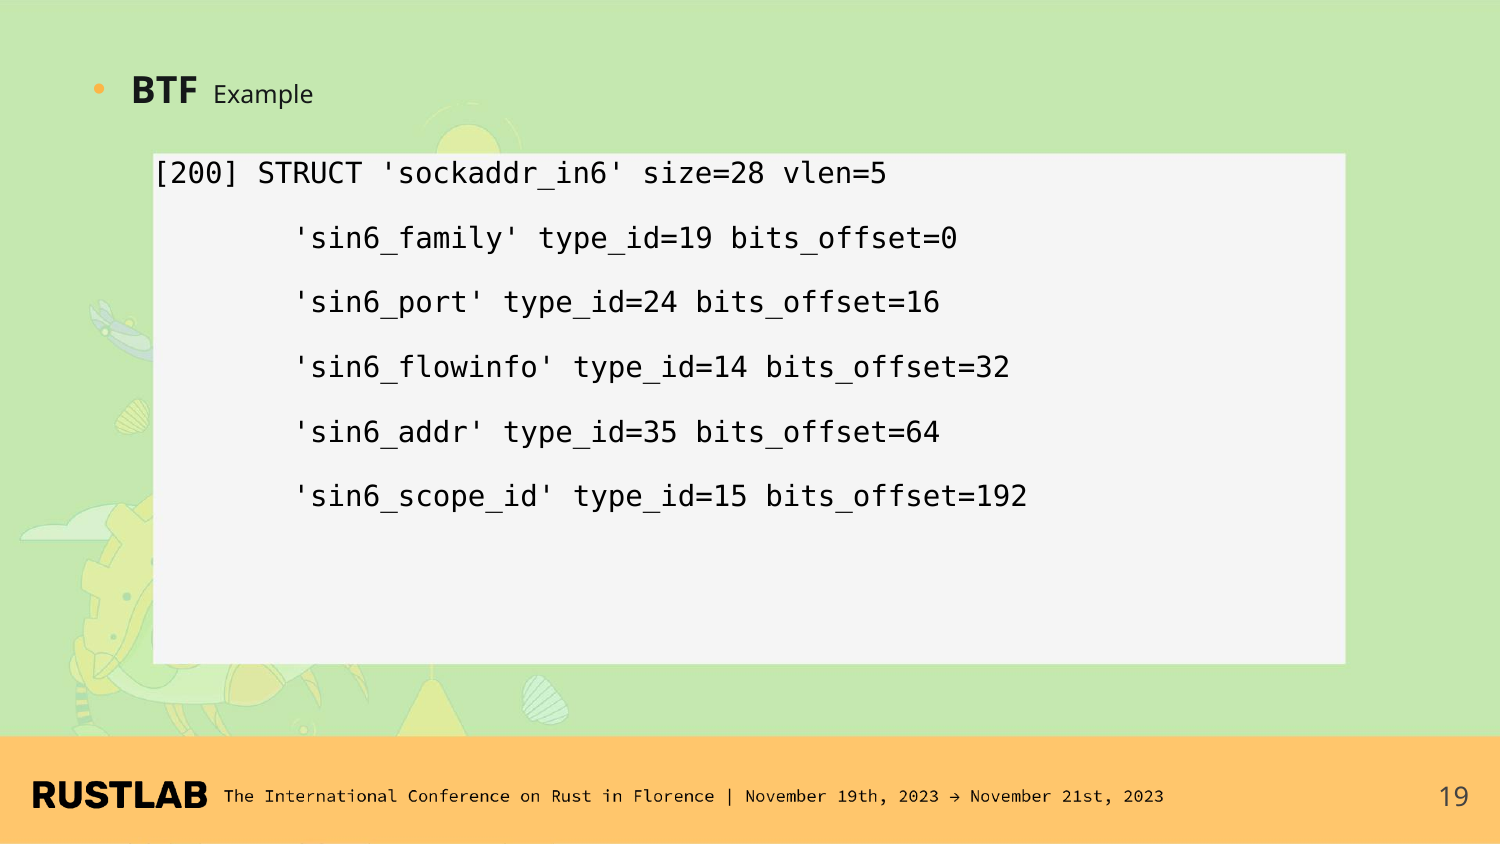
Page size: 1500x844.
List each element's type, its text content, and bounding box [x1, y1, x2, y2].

picture [0, 0, 1500, 844]
list [200] STRUCT 'sockaddr_in6' size=28 vlen=5 'sin6_family' type_id=19 bits_offset=0 'sin6_port' type_id=24 bits_offset=16 'sin6_flowinfo' type_id=14 bits_offset=32 'sin6_addr' type_id=35 bits_offset=64 'sin6_scope_id' type_id=15 bits_offset=192 [152, 154, 1344, 664]
title BTF Example [92, 65, 1408, 107]
